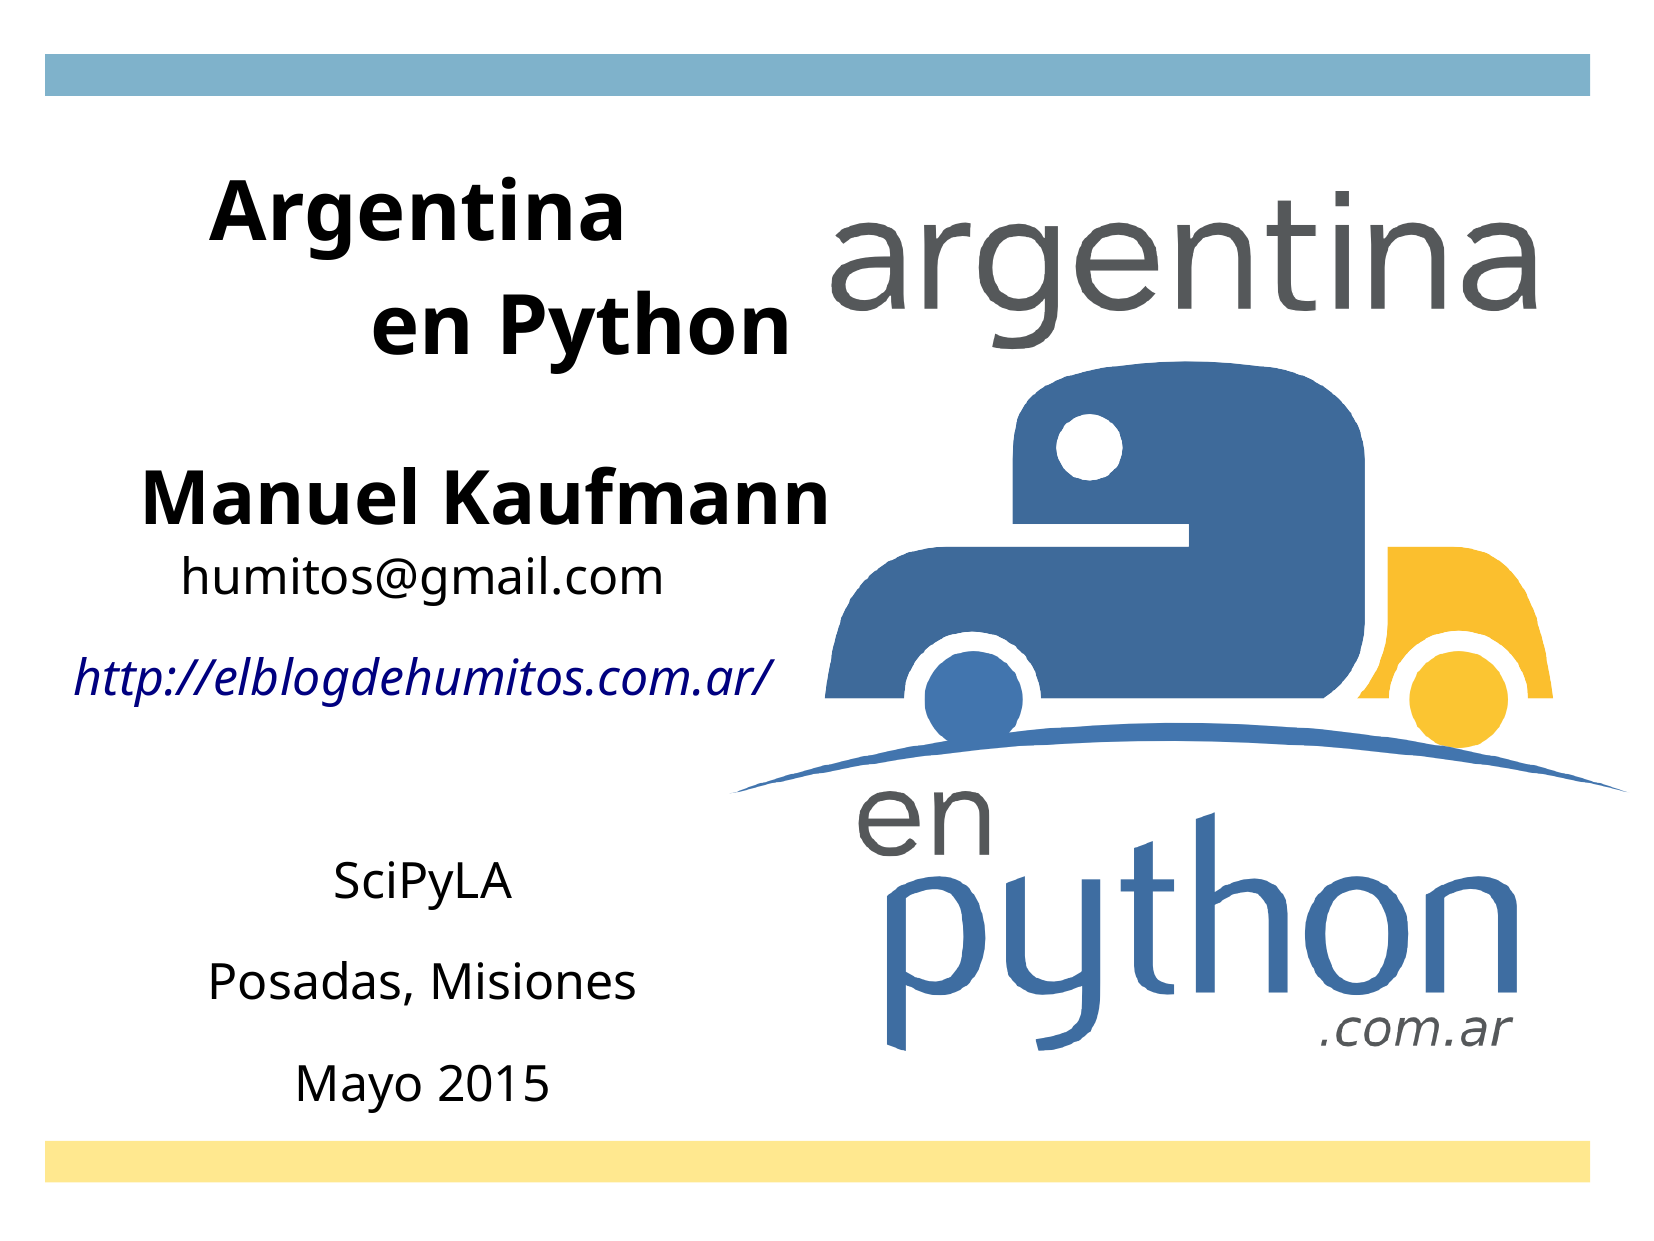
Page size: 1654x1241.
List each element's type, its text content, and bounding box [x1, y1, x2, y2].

text_box Manuel Kaufmann [125, 437, 716, 533]
text_box Argentina en Python [51, 144, 916, 347]
picture [729, 191, 1630, 1051]
text_box humitos@gmail.com http://elblogdehumitos.com.ar/ SciPyLA Posadas, Misiones Mayo 2015 [59, 533, 829, 1052]
